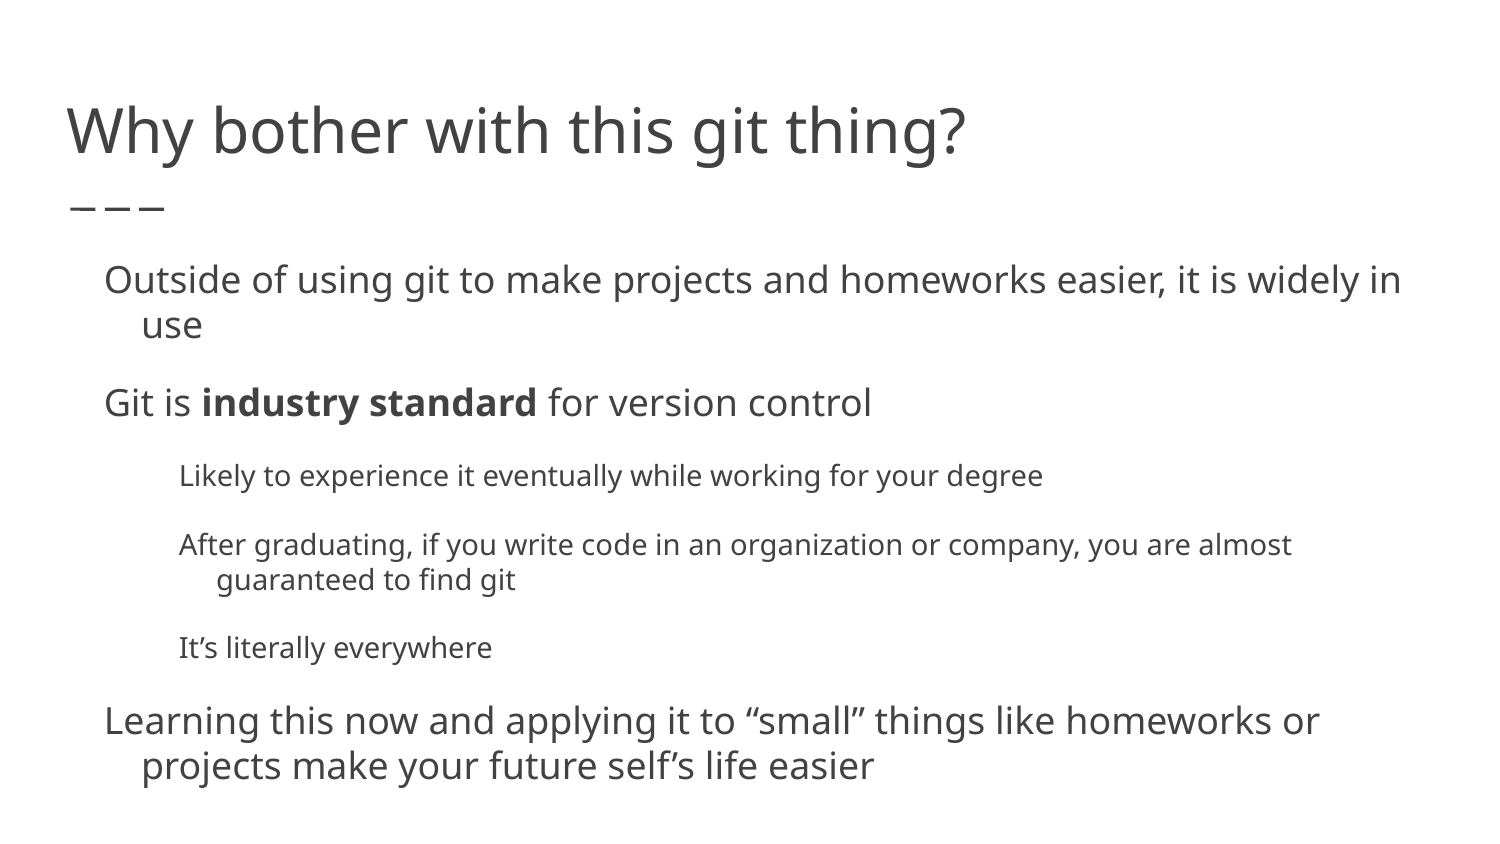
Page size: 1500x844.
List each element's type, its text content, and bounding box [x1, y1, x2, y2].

list Outside of using git to make projects and homeworks easier, it is widely in use Git is industry standard for version control Likely to experience it eventually while working for your degree After graduating, if you write code in an organization or company, you are almost guaranteed to find git It’s literally everywhere Learning this now and applying it to “small” things like homeworks or projects make your future self’s life easier [51, 240, 1449, 750]
title Why bother with this git thing? [51, 61, 1449, 182]
